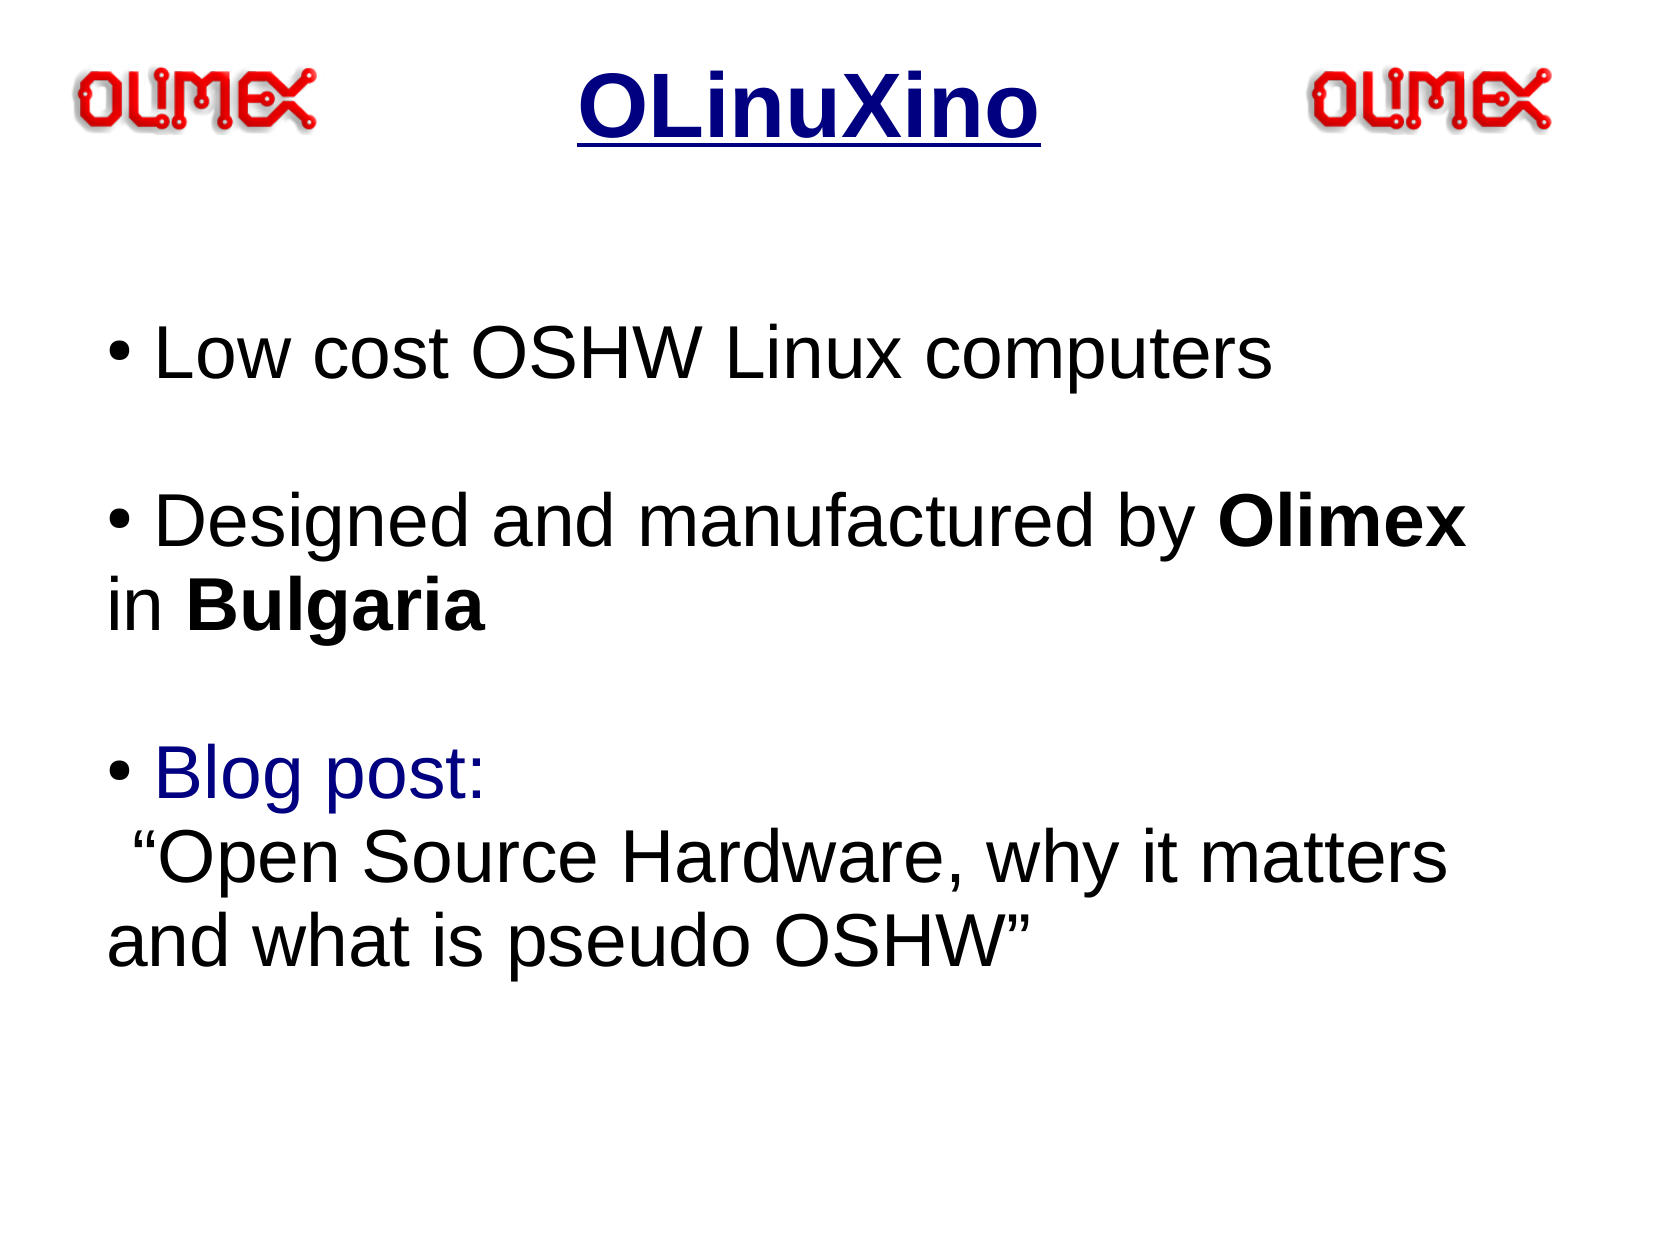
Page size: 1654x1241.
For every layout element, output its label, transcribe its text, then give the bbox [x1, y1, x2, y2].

picture [62, 61, 334, 136]
title OLinuXino [65, 19, 1554, 192]
picture [1296, 61, 1569, 136]
text_box Low cost OSHW Linux computers Designed and manufactured by Olimex in Bulgaria Blog post: “Open Source Hardware, why it matters and what is pseudo OSHW” [91, 154, 1482, 1223]
